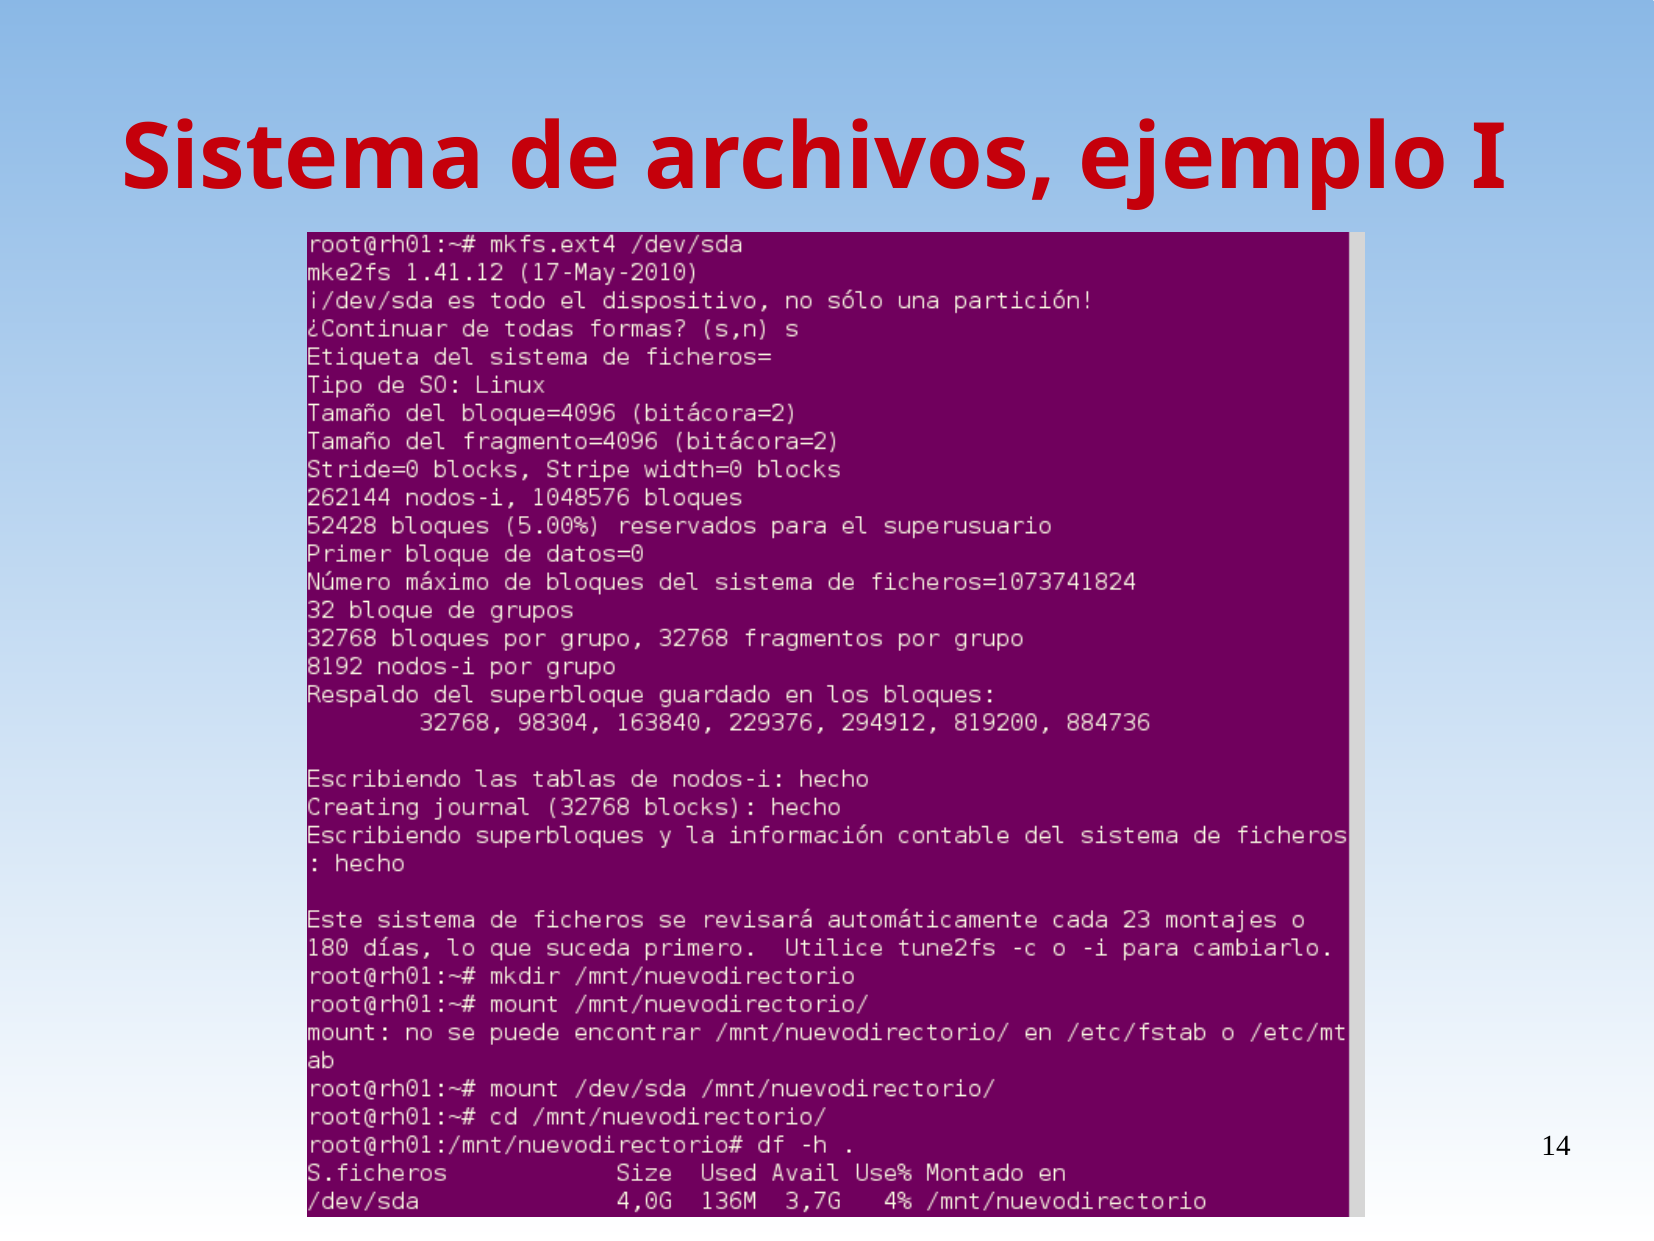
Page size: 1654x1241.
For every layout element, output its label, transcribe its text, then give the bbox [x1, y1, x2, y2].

picture [307, 232, 1365, 1217]
title Sistema de archivos, ejemplo I [82, 49, 1571, 257]
